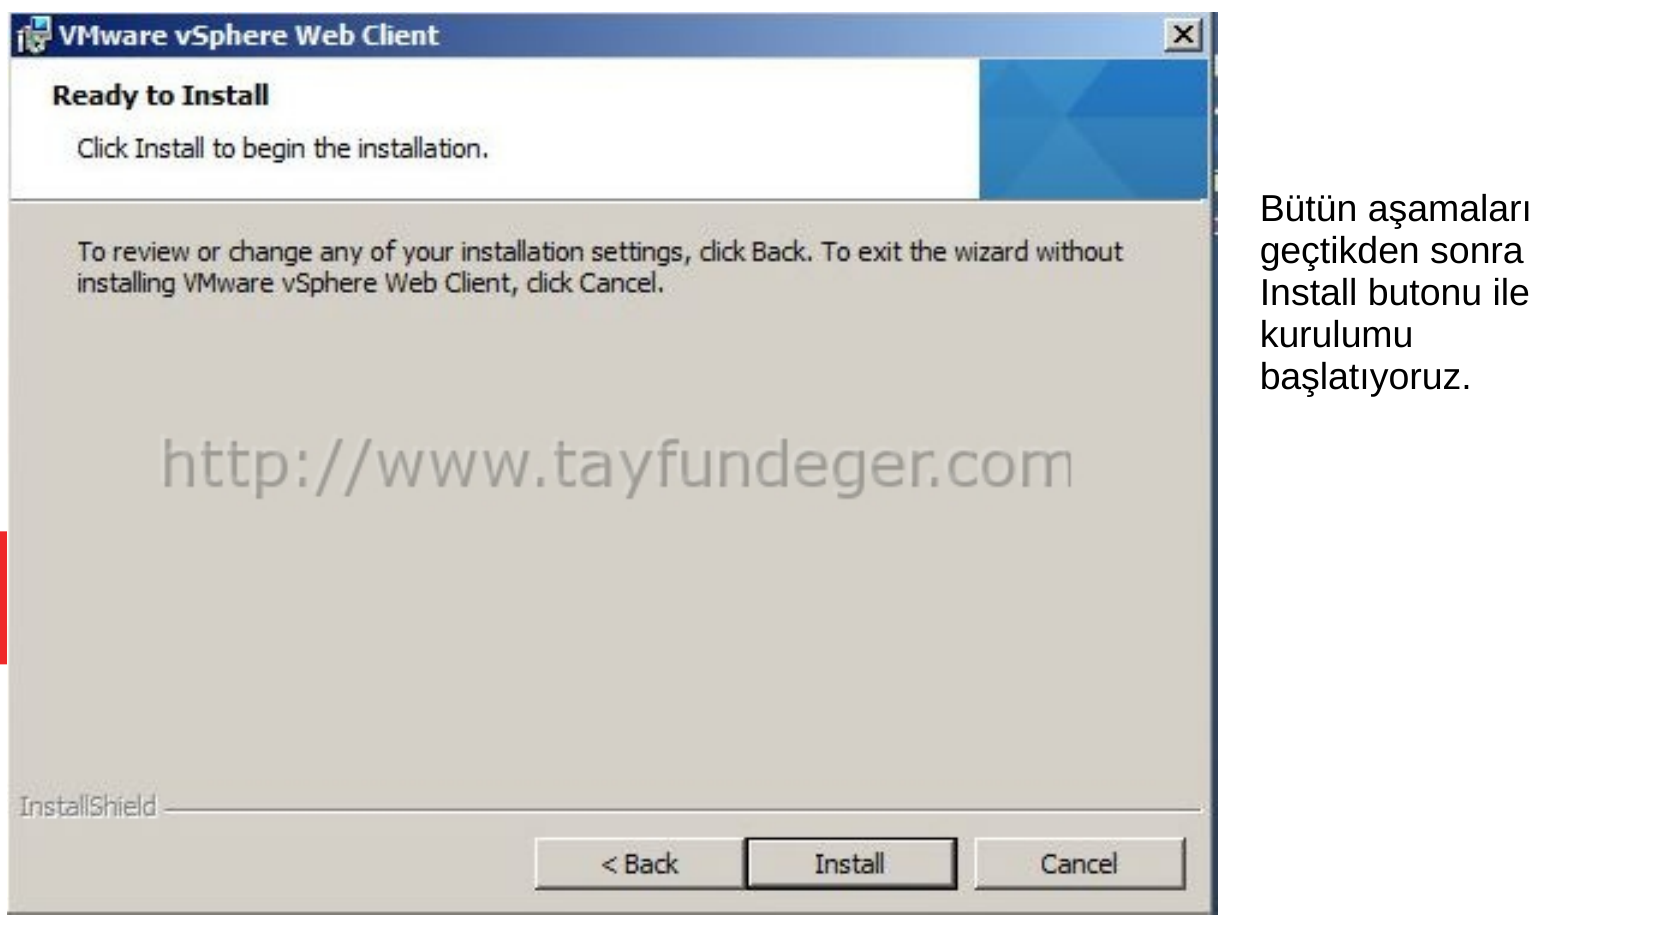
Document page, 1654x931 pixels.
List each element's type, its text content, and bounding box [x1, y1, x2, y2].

text_box Bütün aşamaları geçtikden sonra Install butonu ile kurulumu başlatıyoruz. [1245, 180, 1636, 569]
picture [7, 12, 1218, 916]
